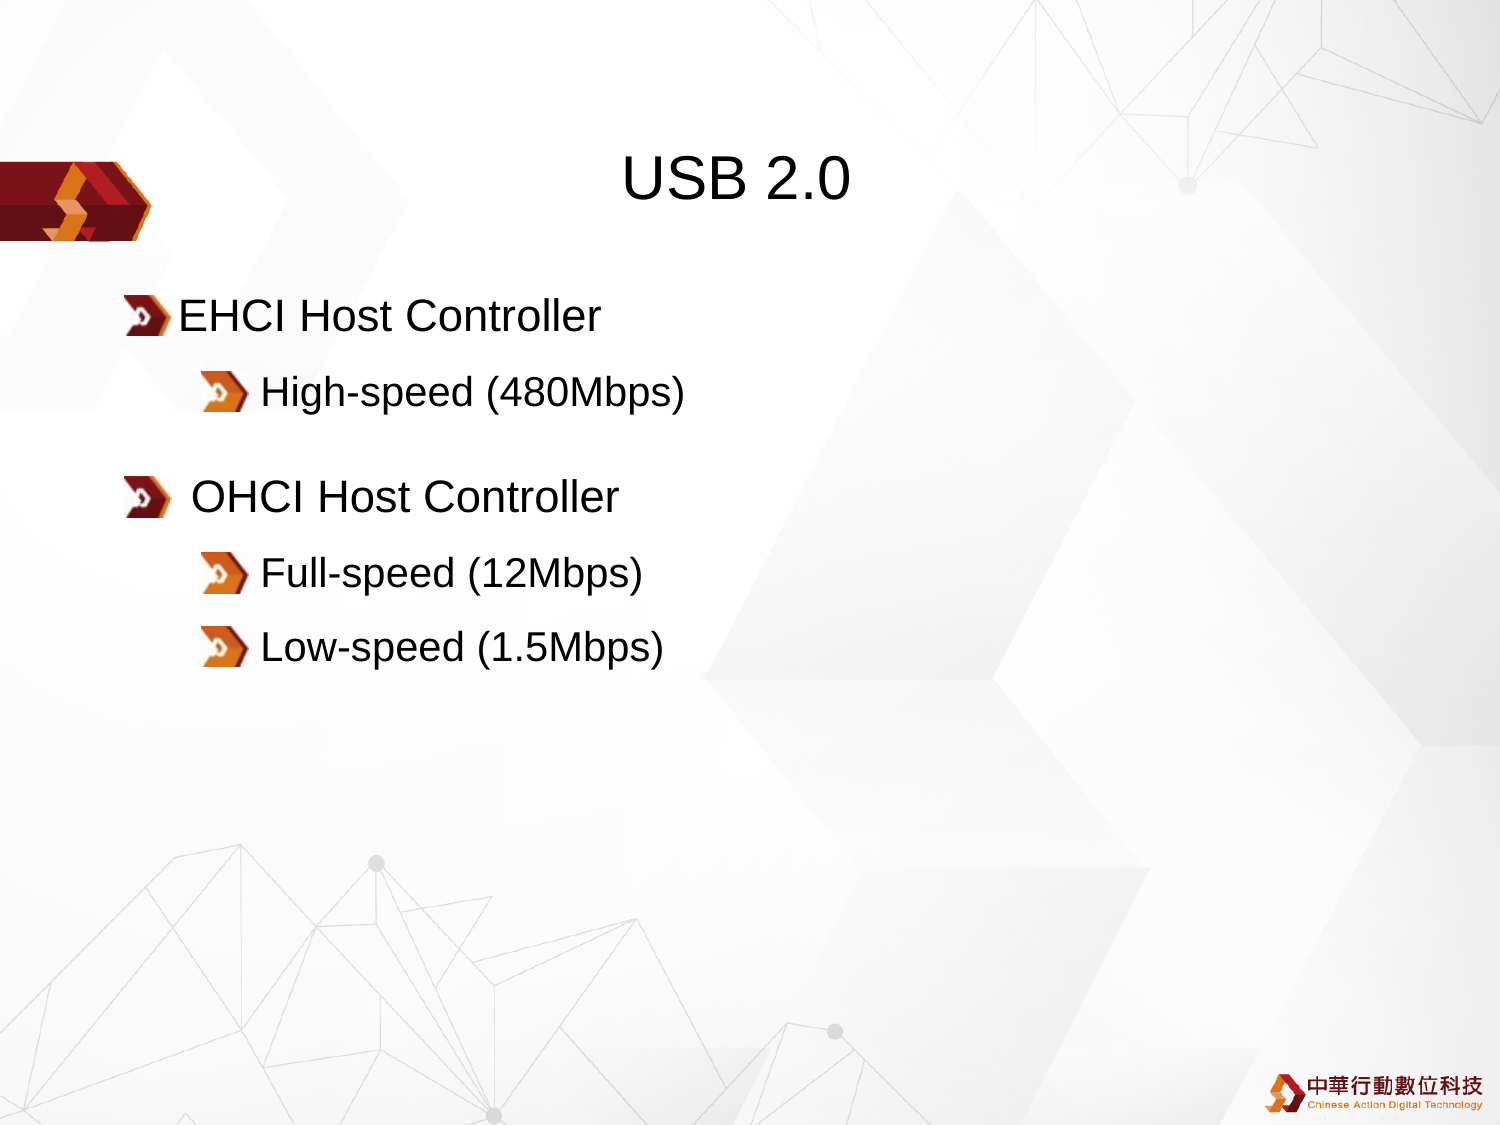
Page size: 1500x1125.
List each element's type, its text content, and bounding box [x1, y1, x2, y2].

list EHCI Host Controller High-speed (480Mbps) OHCI Host Controller Full-speed (12Mbps) Low-speed (1.5Mbps) [107, 290, 1425, 943]
title USB 2.0 [107, 101, 1367, 255]
picture [0, 0, 1500, 1125]
